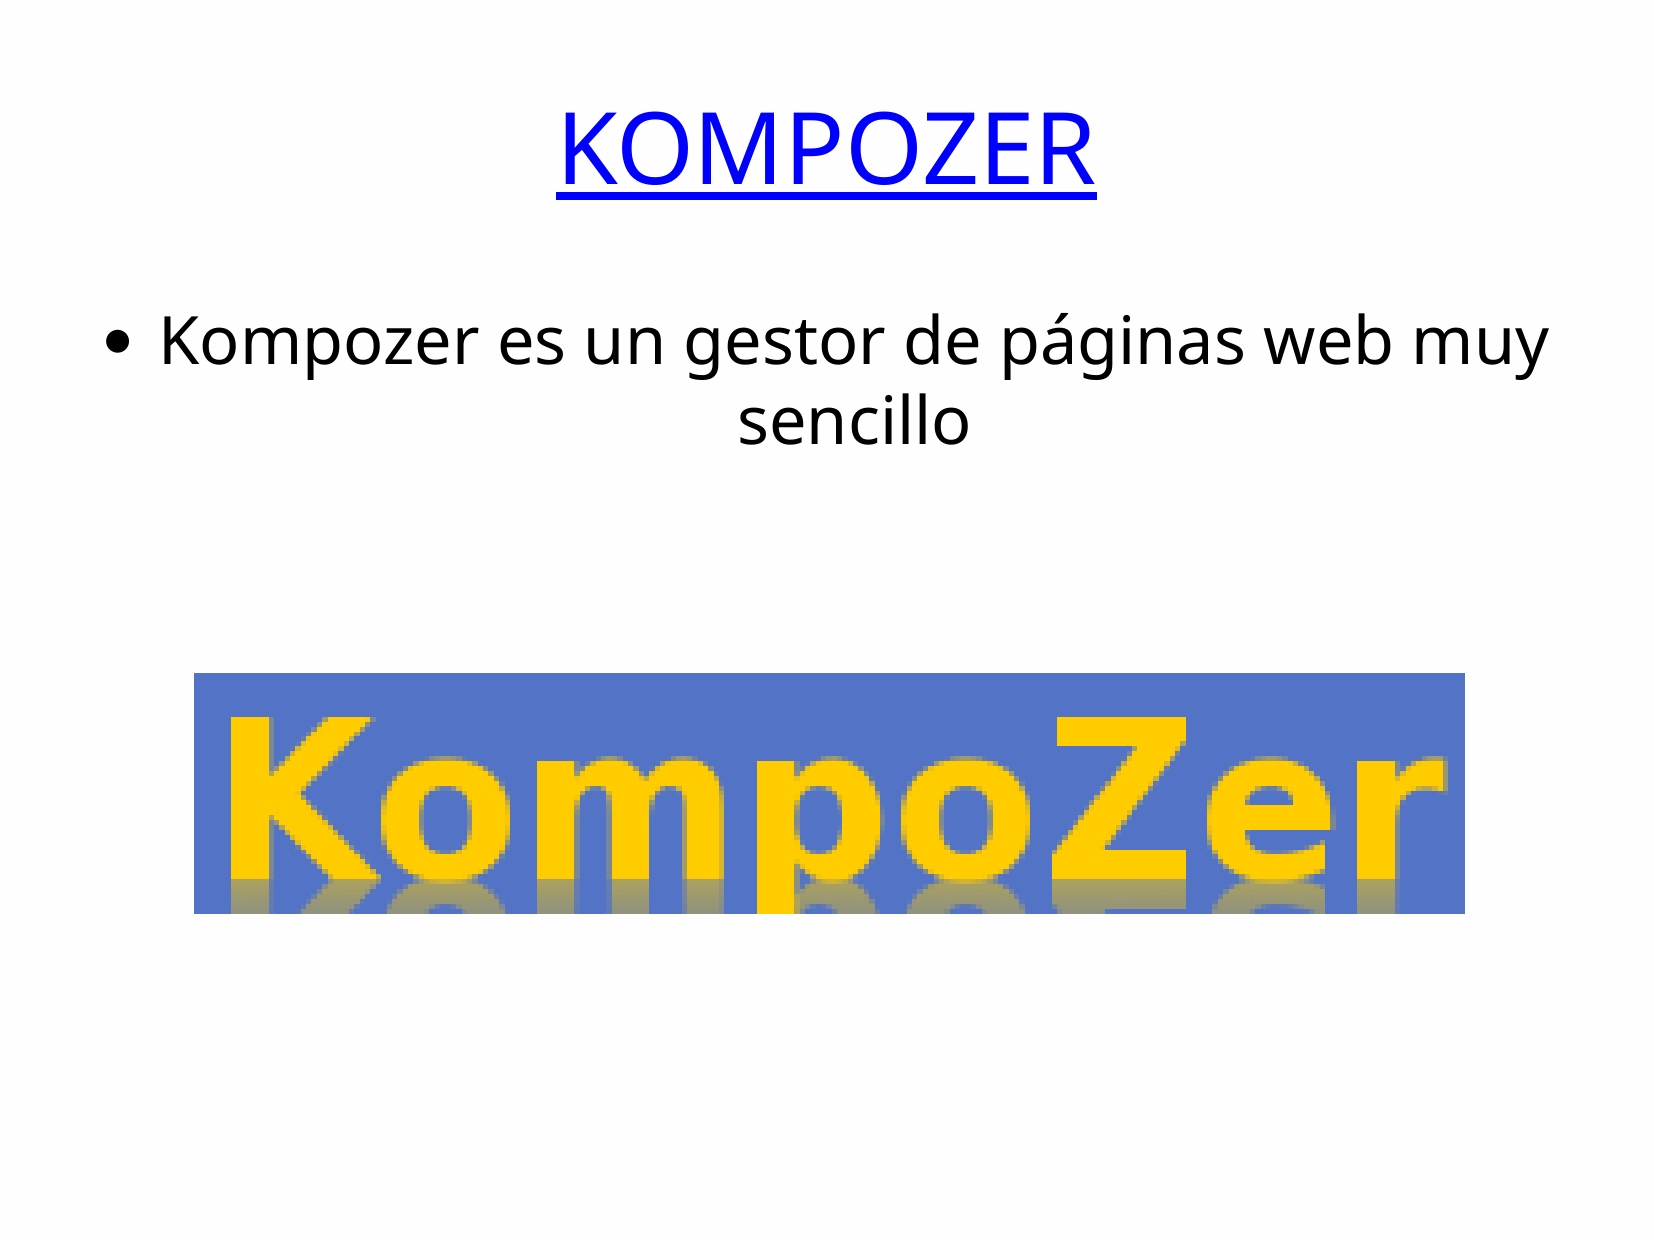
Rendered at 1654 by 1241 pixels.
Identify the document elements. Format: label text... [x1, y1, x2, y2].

list Kompozer es un gestor de páginas web muy sencillo [82, 290, 1571, 1010]
picture [194, 673, 1465, 914]
title KOMPOZER [82, 49, 1571, 257]
